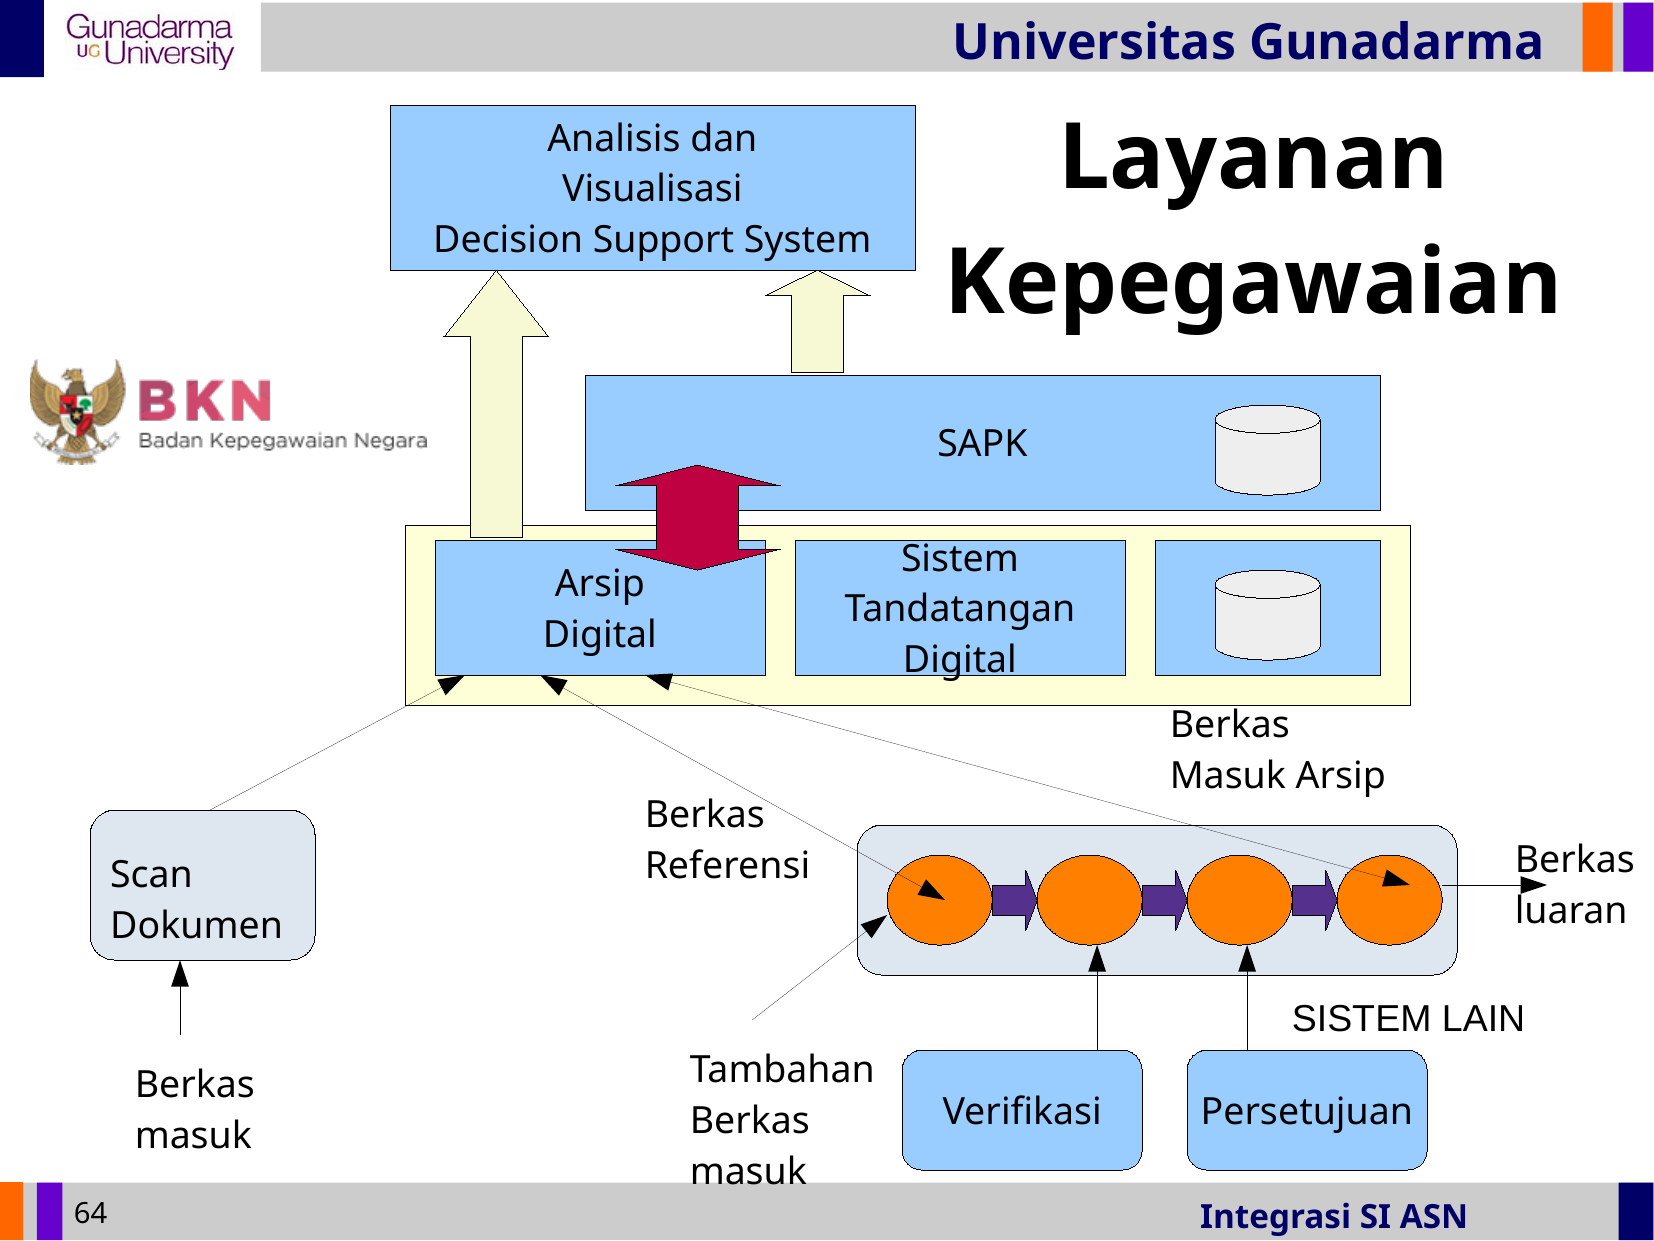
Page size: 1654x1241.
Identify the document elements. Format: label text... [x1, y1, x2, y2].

text_box Scan Dokumen [95, 840, 286, 945]
text_box Verifikasi [902, 1050, 1143, 1171]
text_box Sistem Tandatangan Digital [795, 540, 1126, 676]
text_box Analisis dan Visualisasi Decision Support System [390, 105, 872, 271]
text_box [90, 810, 316, 961]
text_box Arsip Digital [435, 540, 766, 676]
text_box SAPK [585, 375, 1381, 511]
text_box Berkas masuk [120, 1050, 298, 1155]
text_box Berkas luaran [1500, 825, 1648, 931]
text_box SISTEM LAIN [1277, 990, 1571, 1047]
text_box [405, 270, 1411, 706]
text_box [765, 270, 871, 373]
picture [65, 0, 235, 70]
text_box Persetujuan [1187, 1050, 1428, 1171]
text_box Berkas Referensi [630, 780, 818, 886]
title Layanan Kepegawaian [872, 105, 1636, 326]
text_box [409, 676, 593, 706]
text_box Tambahan Berkas masuk [675, 1035, 873, 1185]
text_box [1215, 405, 1321, 496]
text_box [551, 676, 753, 706]
text_box [857, 825, 1458, 976]
text_box Berkas Masuk Arsip [1155, 690, 1390, 796]
picture [30, 359, 427, 466]
